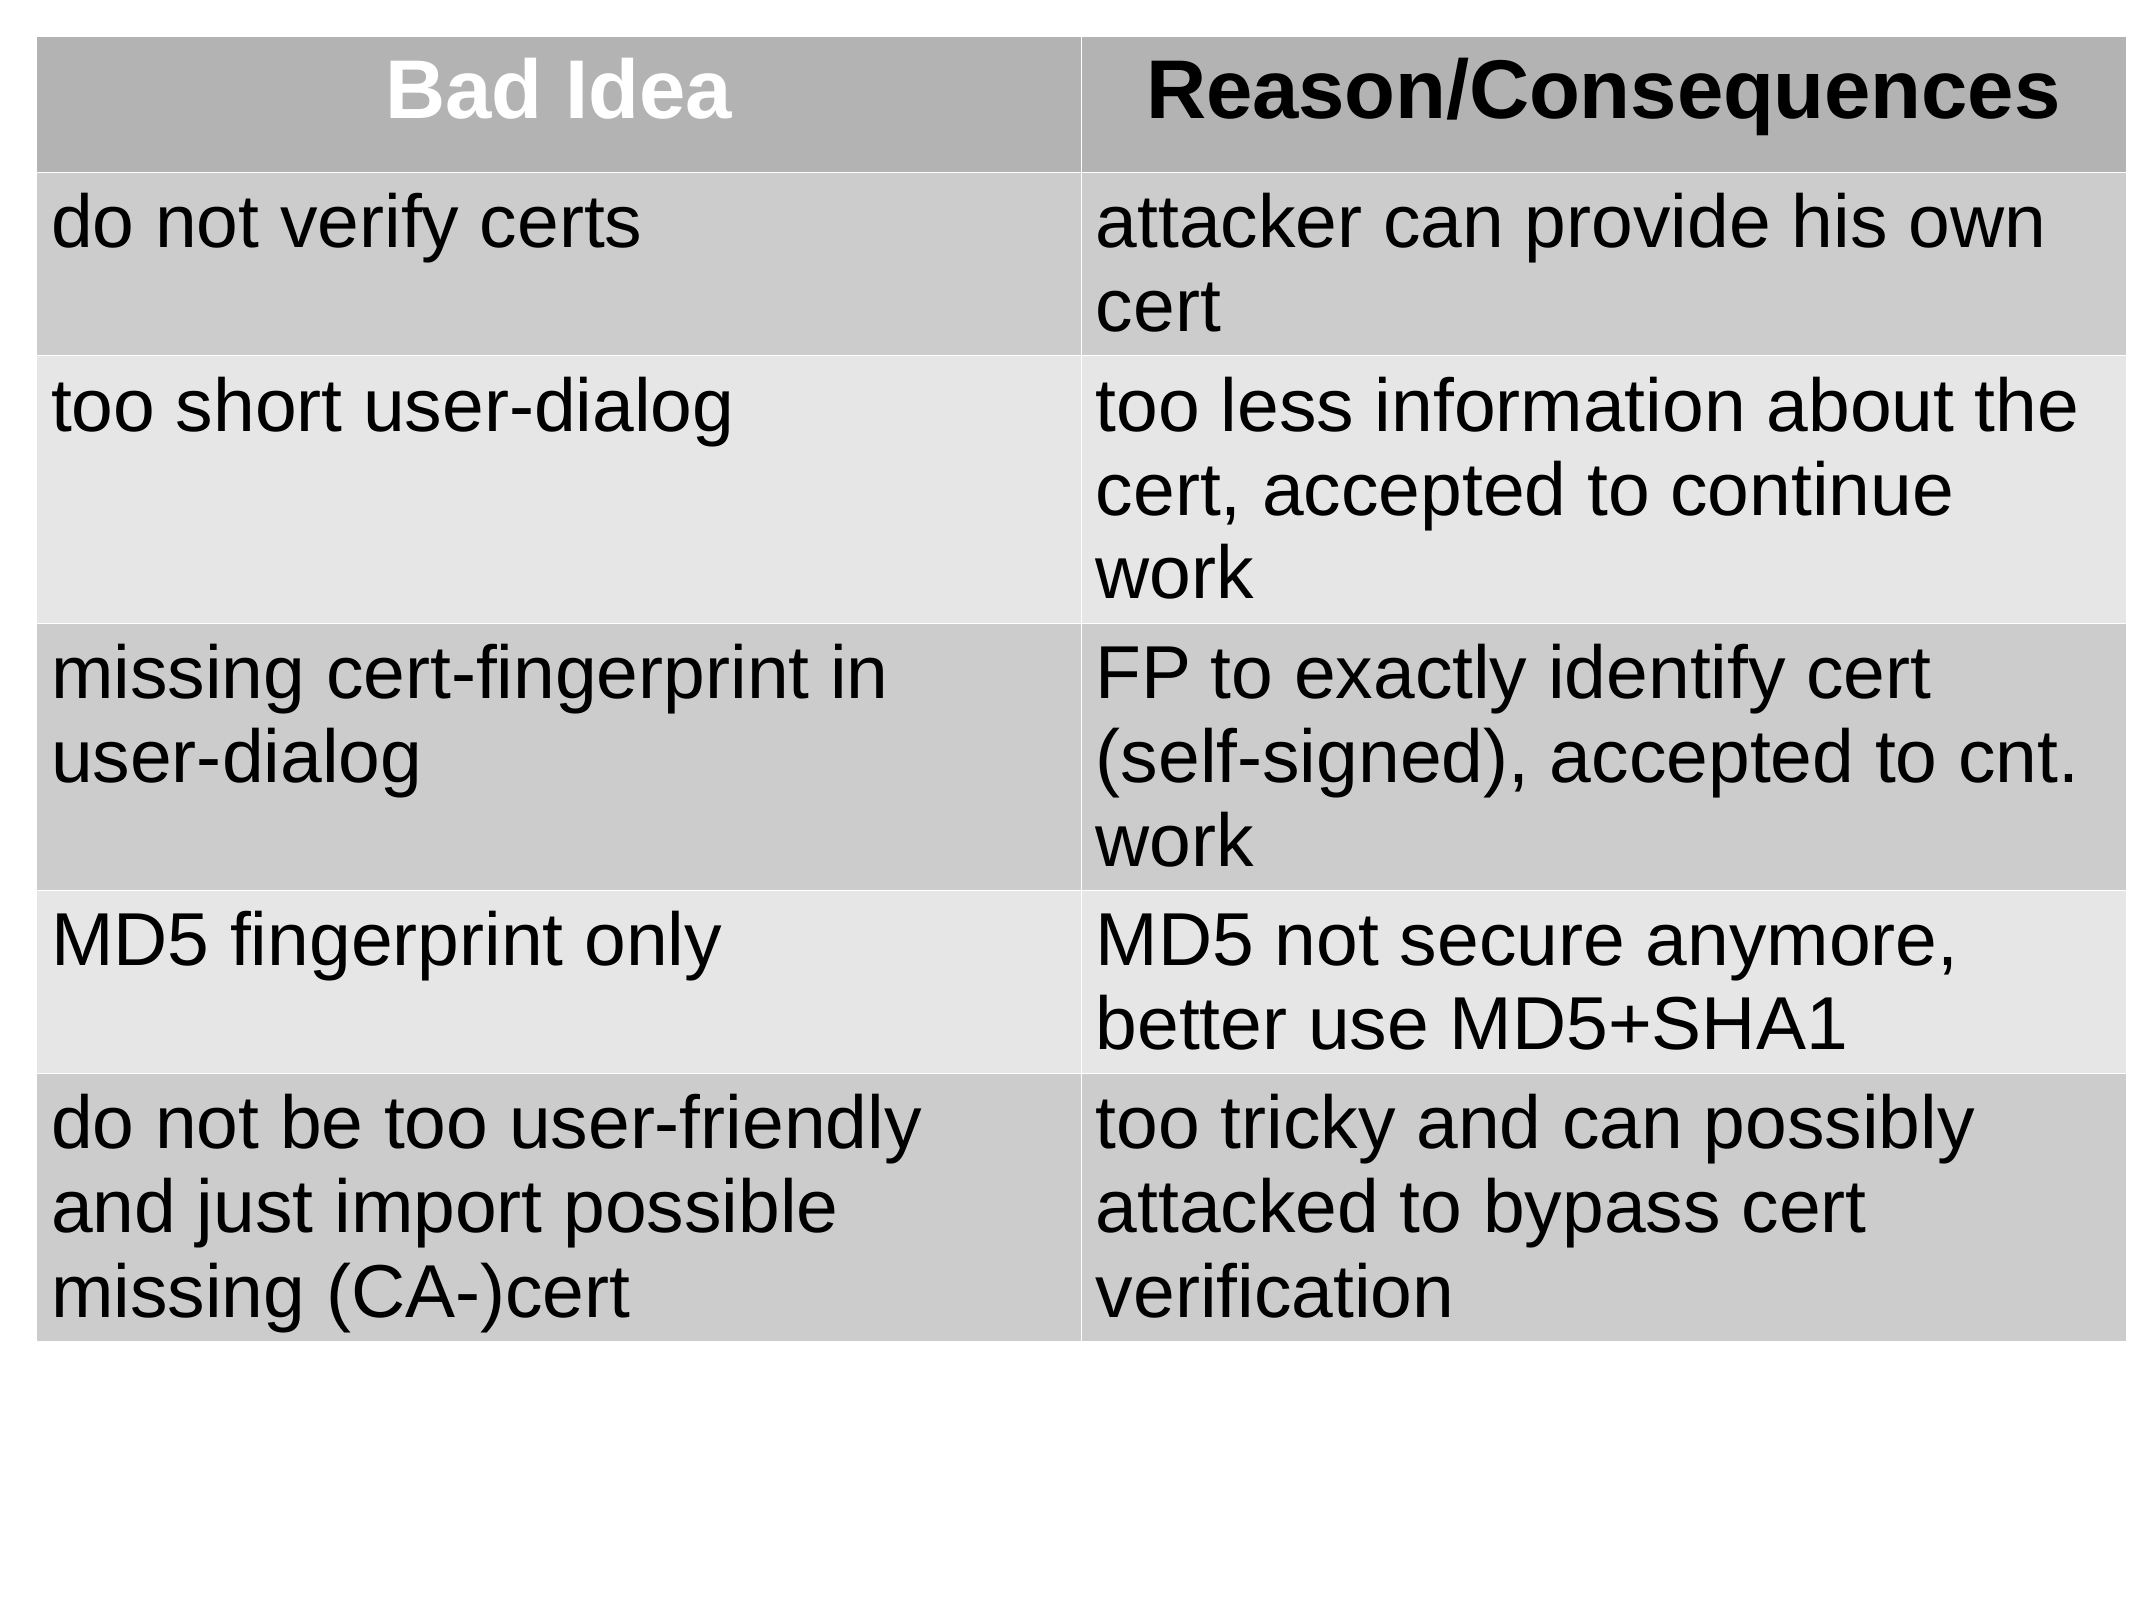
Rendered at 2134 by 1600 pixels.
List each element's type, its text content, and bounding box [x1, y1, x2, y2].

table_cell MD5 fingerprint only [37, 891, 1081, 1073]
table_cell too less information about the cert, accepted to continue work [1082, 356, 2126, 623]
table_cell missing cert-fingerprint in user-dialog [37, 624, 1081, 890]
table_cell do not verify certs [37, 173, 1081, 355]
table_header Reason/Consequences [1082, 37, 2126, 172]
table_cell attacker can provide his own cert [1082, 173, 2126, 355]
table_cell FP to exactly identify cert (self-signed), accepted to cnt. work [1082, 624, 2126, 890]
table_cell too short user-dialog [37, 356, 1081, 623]
table_cell too tricky and can possibly attacked to bypass cert verification [1082, 1074, 2126, 1341]
table_cell do not be too user-friendly and just import possible missing (CA-)cert [37, 1074, 1081, 1341]
table_cell MD5 not secure anymore, better use MD5+SHA1 [1082, 891, 2126, 1073]
table_header Bad Idea [37, 37, 1081, 172]
